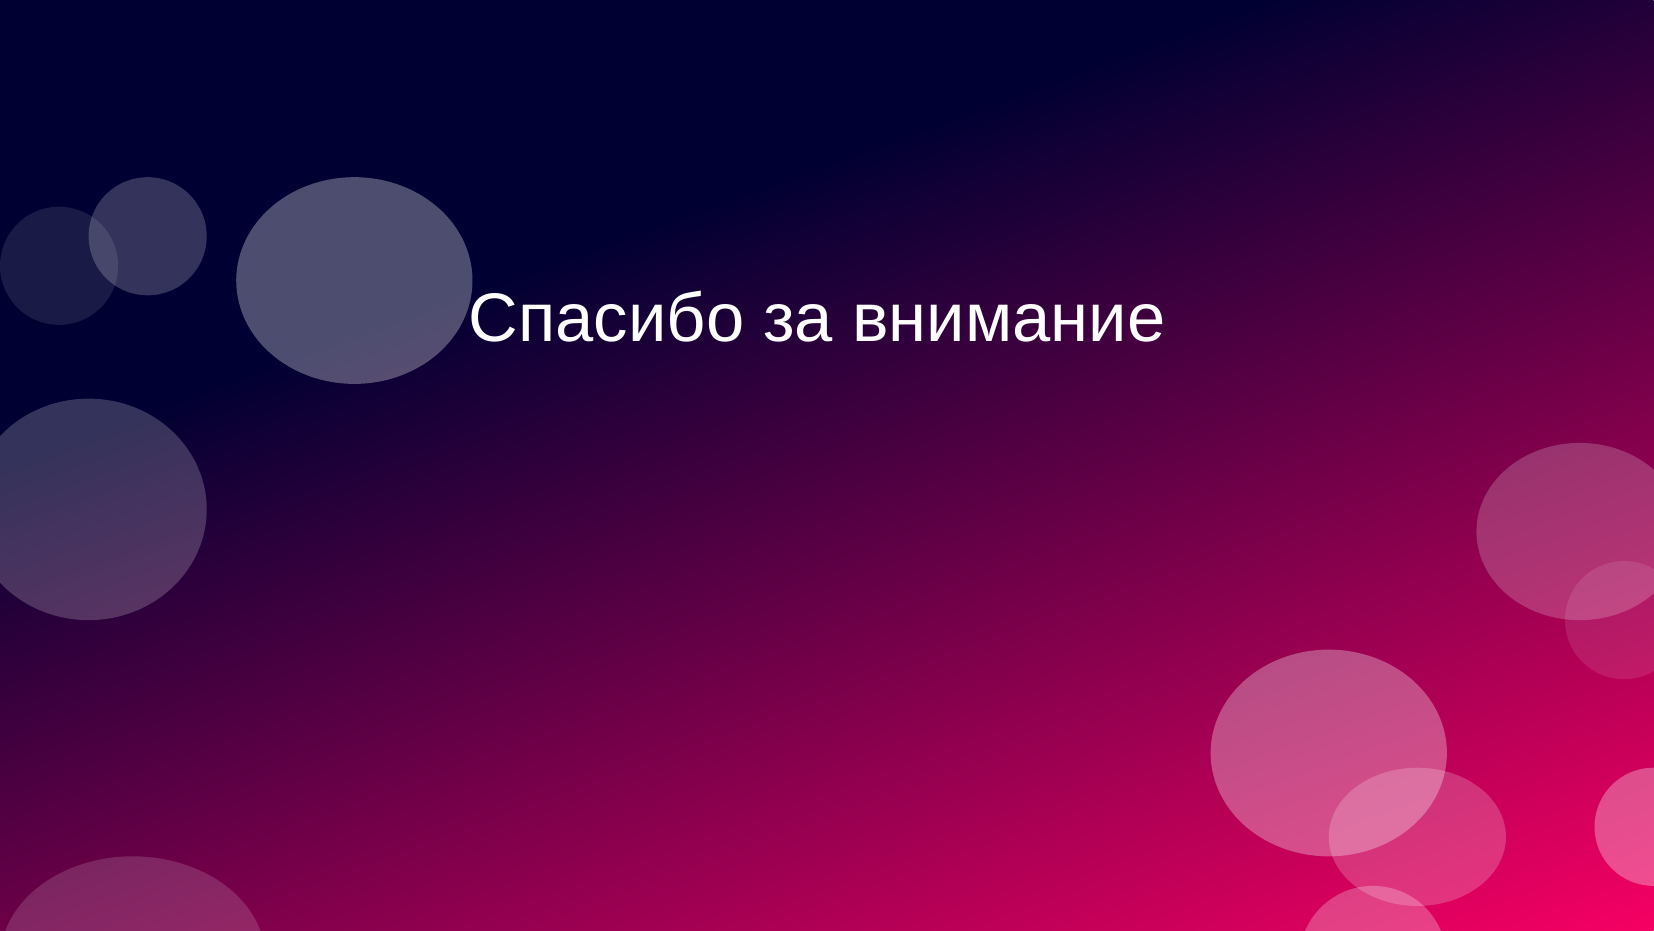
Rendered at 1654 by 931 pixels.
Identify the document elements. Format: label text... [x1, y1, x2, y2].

title Спасибо за внимание [88, 236, 1565, 399]
